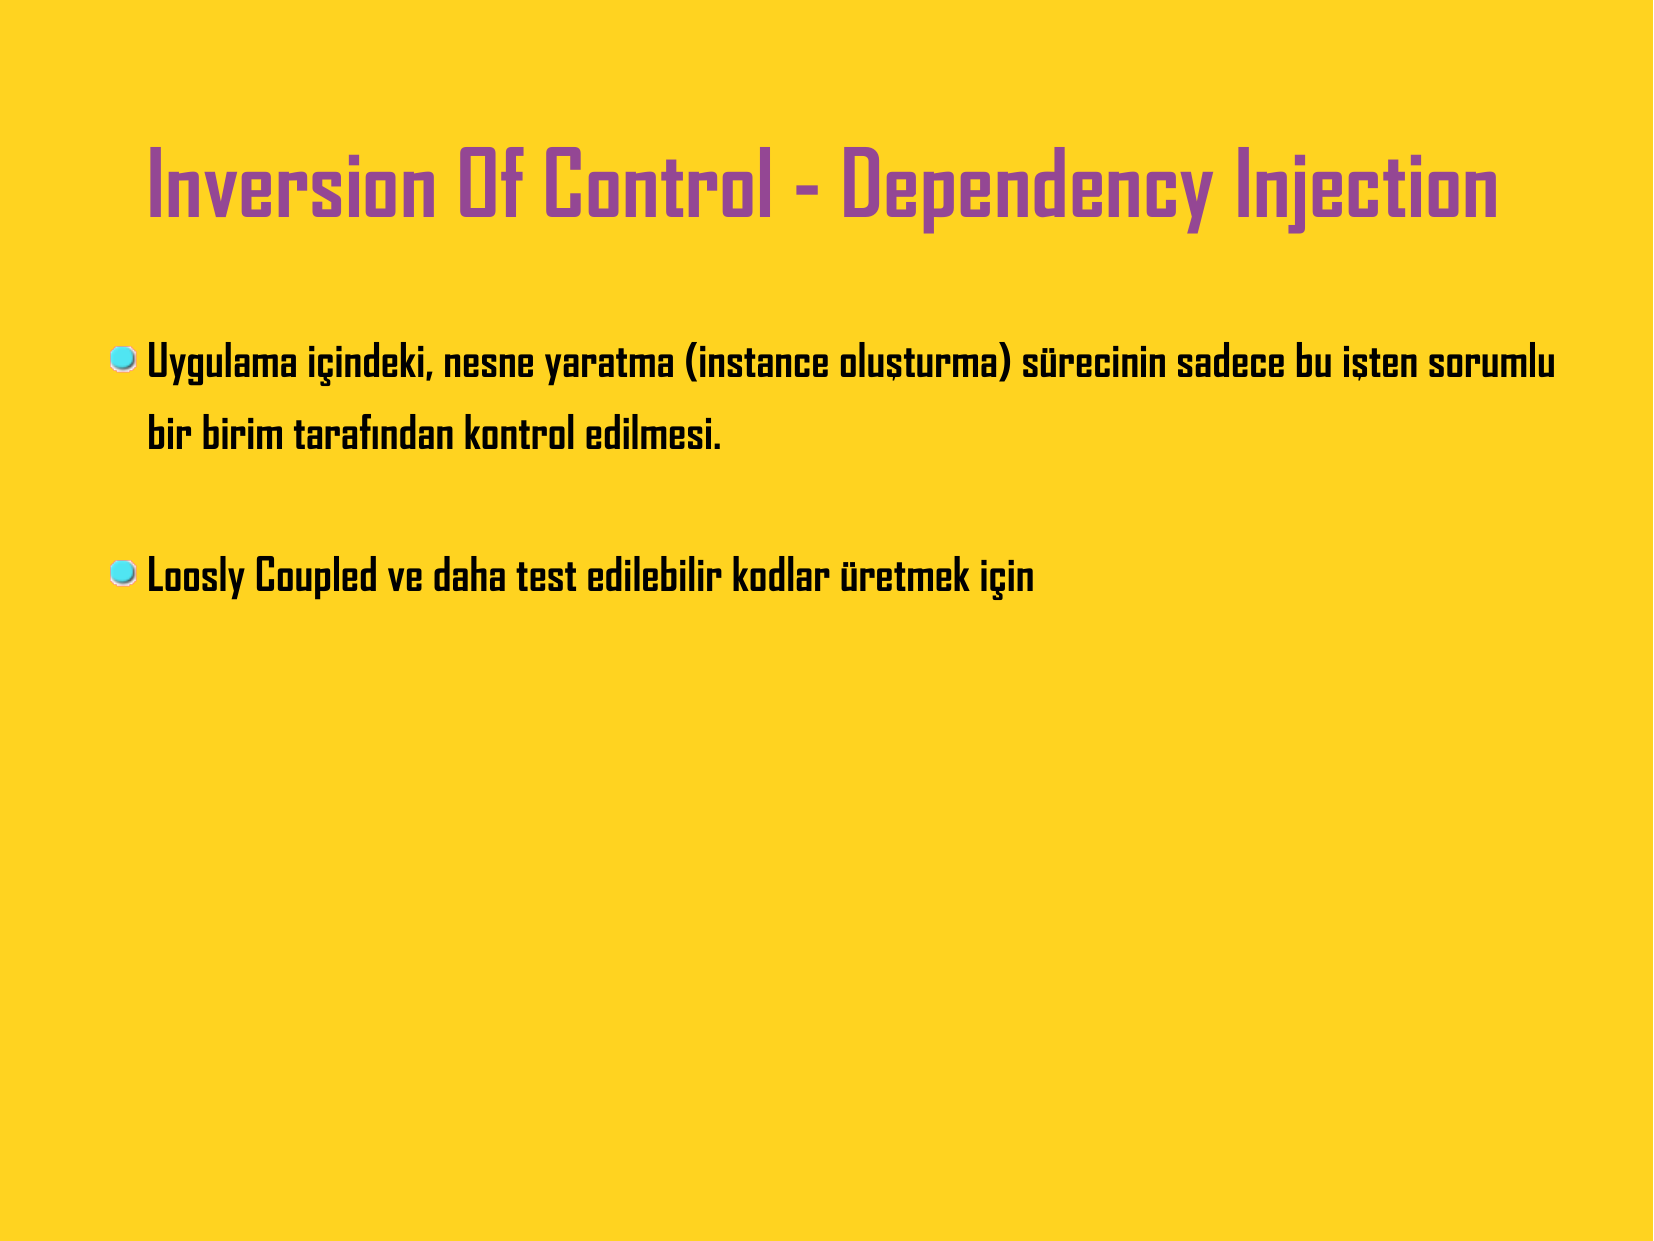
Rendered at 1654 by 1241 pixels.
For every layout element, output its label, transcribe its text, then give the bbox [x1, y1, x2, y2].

text_box Uygulama içindeki, nesne yaratma (instance oluşturma) sürecinin sadece bu işten sorumlu bir birim tarafından kontrol edilmesi. Loosly Coupled ve daha test edilebilir kodlar üretmek için [94, 253, 1567, 610]
text_box Inversion Of Control - Dependency Injection [131, 118, 1522, 244]
